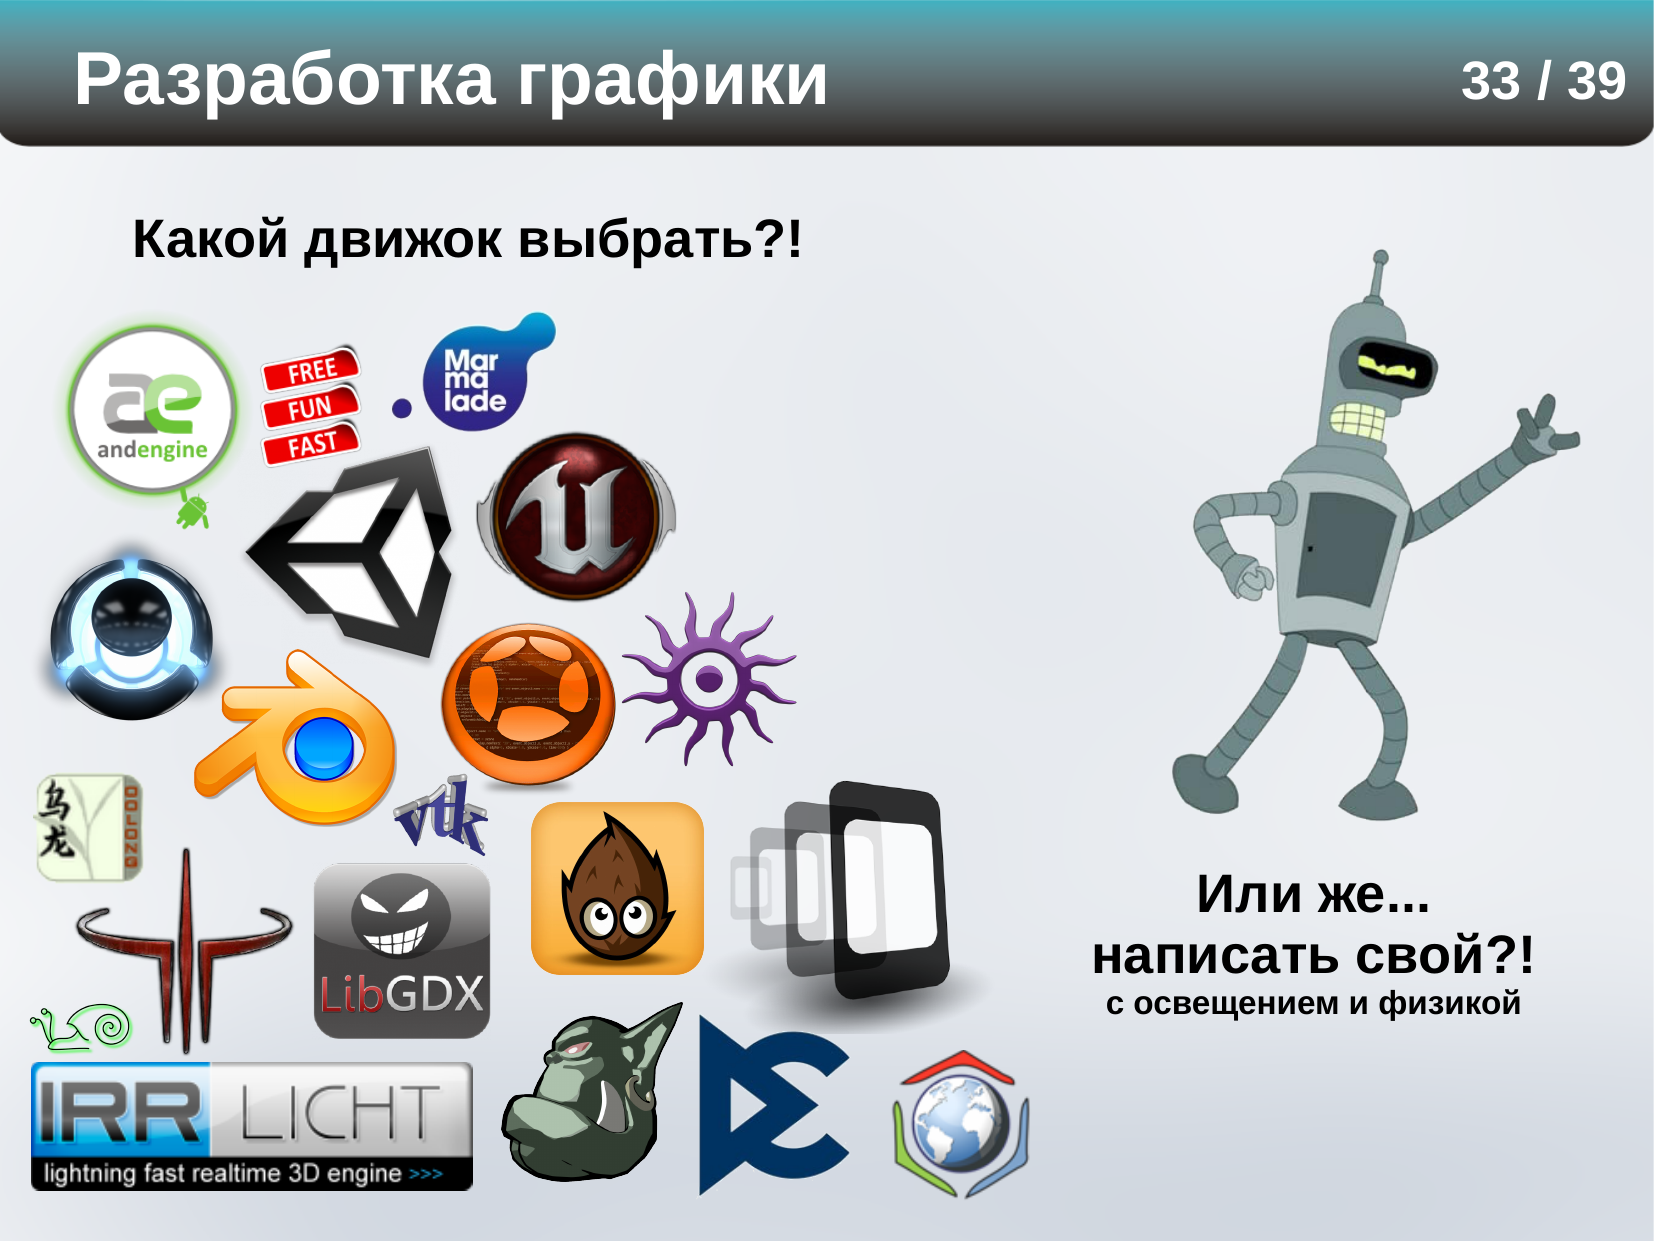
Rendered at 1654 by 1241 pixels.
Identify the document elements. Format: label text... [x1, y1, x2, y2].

text_box Или же... написать свой?! с освещением и физикой [1062, 856, 1565, 1030]
text_box <номер> / 39 [1446, 42, 1654, 179]
text_box Разработка графики [59, 29, 1241, 129]
picture [0, 0, 1654, 1241]
text_box Какой движок выбрать?! [118, 200, 1477, 277]
